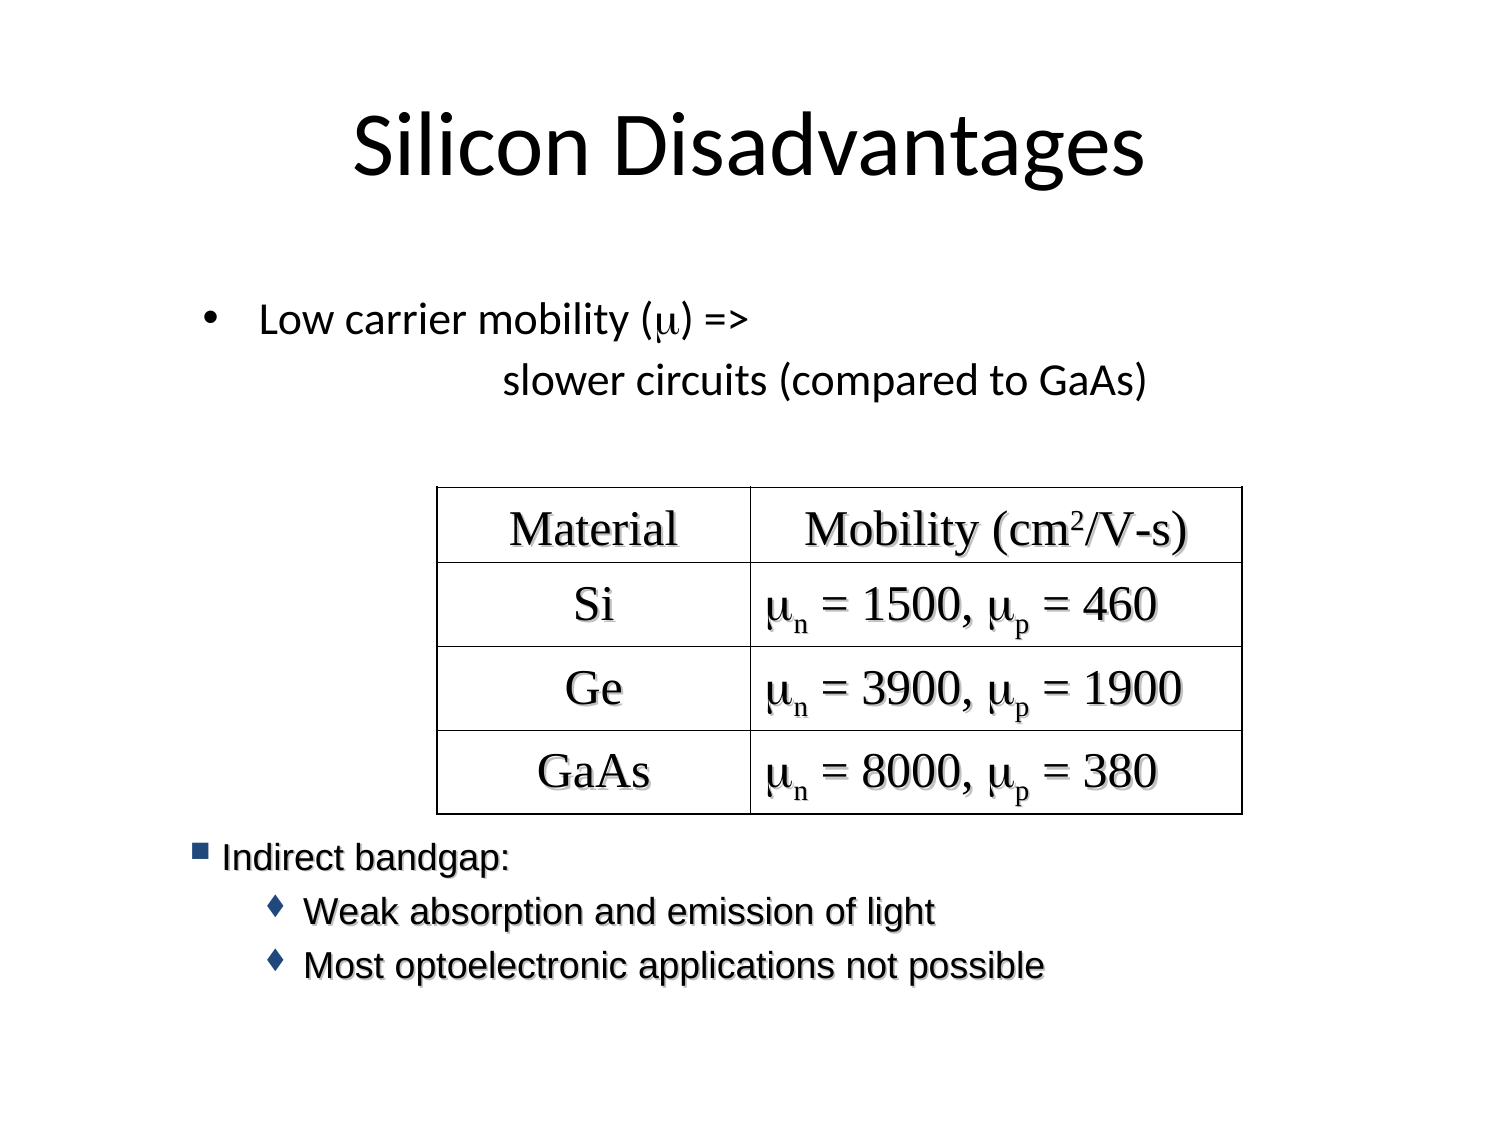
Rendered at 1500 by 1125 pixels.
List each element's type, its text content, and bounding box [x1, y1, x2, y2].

table_cell n = 3900, p = 1900 [751, 647, 1241, 730]
table_cell Ge [438, 647, 750, 730]
table_cell Si [438, 563, 750, 646]
text_box Indirect bandgap: Weak absorption and emission of light Most optoelectronic applications not possible [174, 824, 1451, 1049]
table_cell n = 8000, p = 380 [751, 731, 1241, 813]
table_header Material [438, 488, 750, 562]
table_cell n = 1500, p = 460 [751, 563, 1241, 646]
table_header Mobility (cm2/V-s) [751, 488, 1241, 562]
title Silicon Disadvantages [75, 45, 1426, 233]
table_cell GaAs [438, 731, 750, 813]
list Low carrier mobility () => slower circuits (compared to GaAs) [187, 287, 1471, 419]
